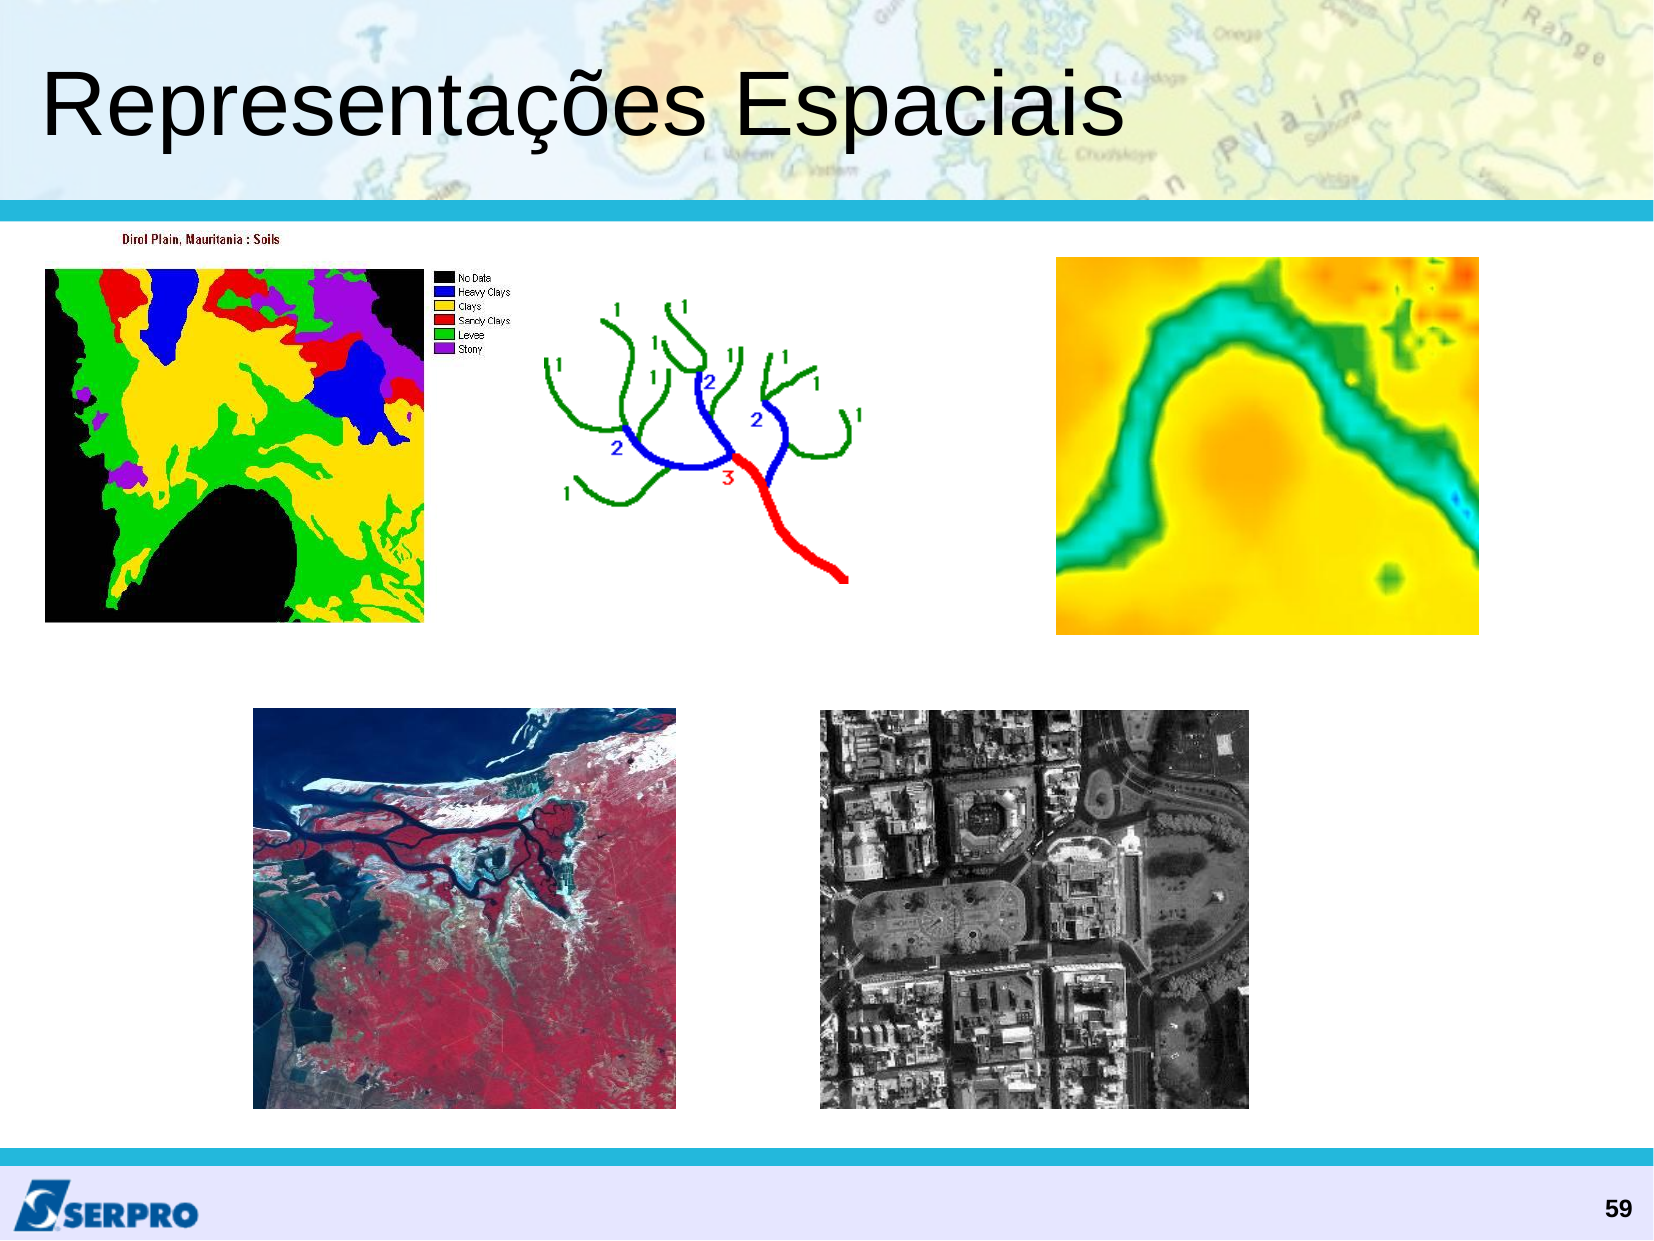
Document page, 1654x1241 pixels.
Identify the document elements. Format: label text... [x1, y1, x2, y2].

picture [10, 1177, 201, 1235]
picture [544, 295, 866, 584]
title Representações Espaciais [40, 49, 1614, 159]
picture [820, 710, 1249, 1109]
picture [253, 708, 676, 1109]
picture [45, 230, 518, 624]
picture [1056, 257, 1479, 635]
